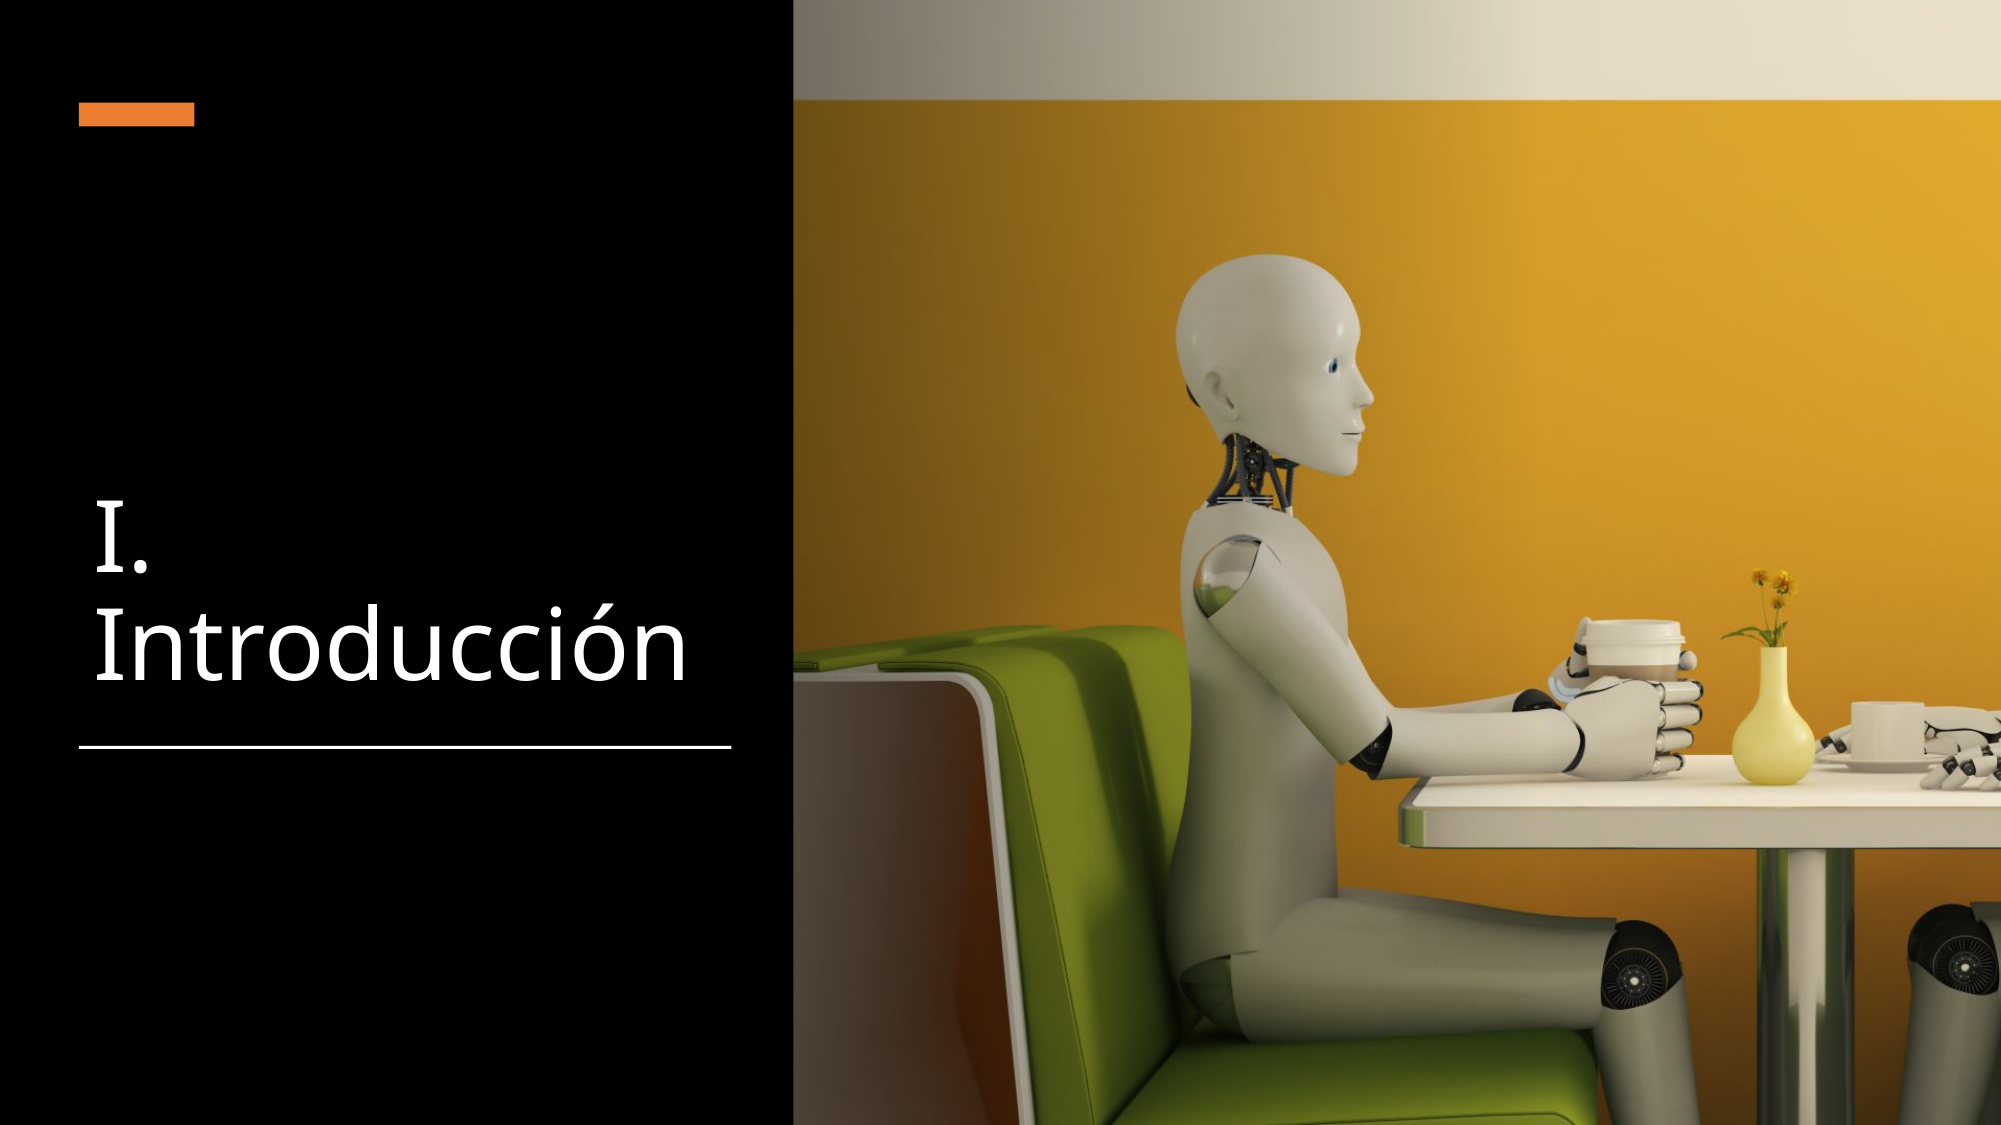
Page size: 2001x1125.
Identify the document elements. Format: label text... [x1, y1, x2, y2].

text_box [5, 0, 1538, 1125]
picture [1538, 0, 2001, 1125]
title I. Introducción [78, 184, 739, 710]
